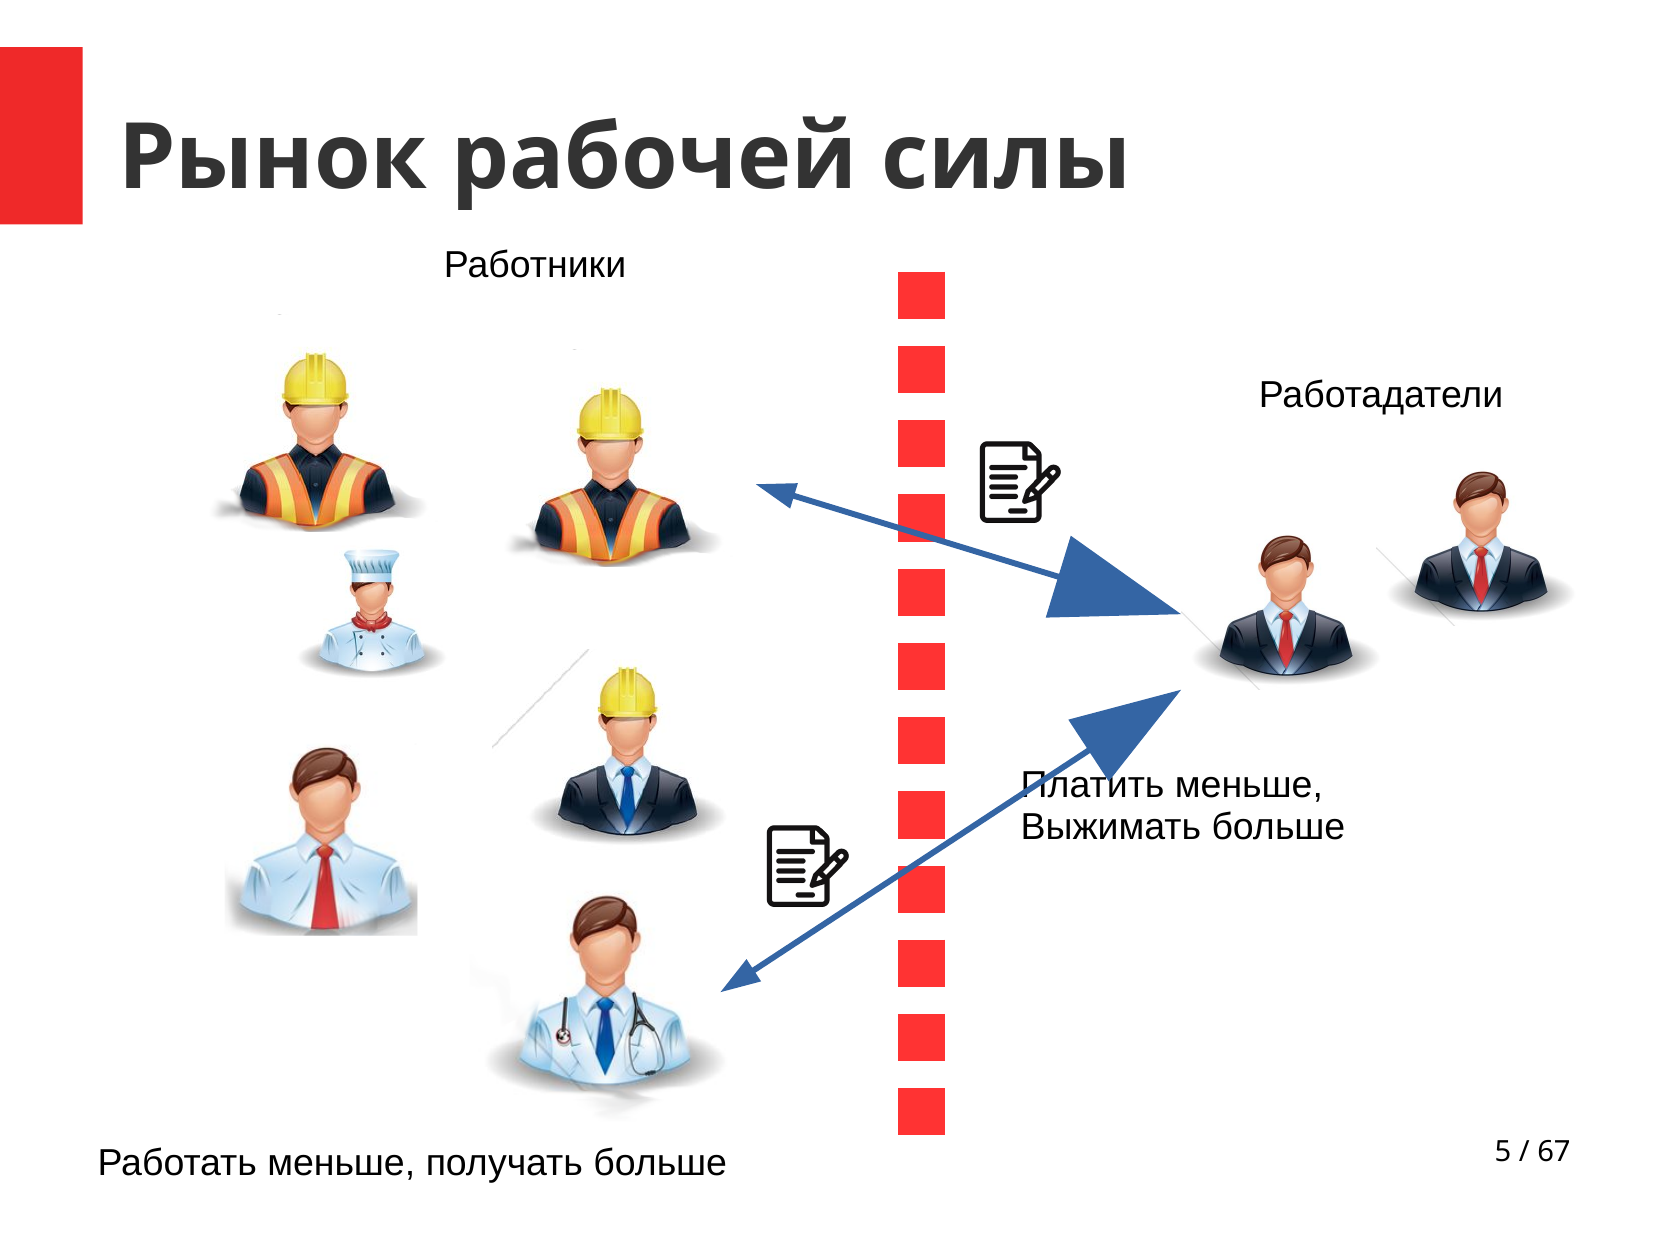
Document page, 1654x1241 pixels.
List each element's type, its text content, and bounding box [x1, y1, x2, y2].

picture [763, 820, 851, 910]
picture [976, 436, 1063, 526]
title Рынок рабочей силы [118, 49, 1571, 257]
text_box Платить меньше, Выжимать больше [1005, 755, 1361, 855]
picture [164, 312, 733, 686]
text_box Работадатели [1243, 366, 1519, 423]
picture [165, 649, 745, 1133]
picture [1181, 455, 1583, 690]
text_box Работать меньше, получать больше [82, 1133, 745, 1200]
text_box Платить меньше, Выжимать больше [1005, 755, 1074, 801]
text_box Работники [429, 236, 642, 294]
